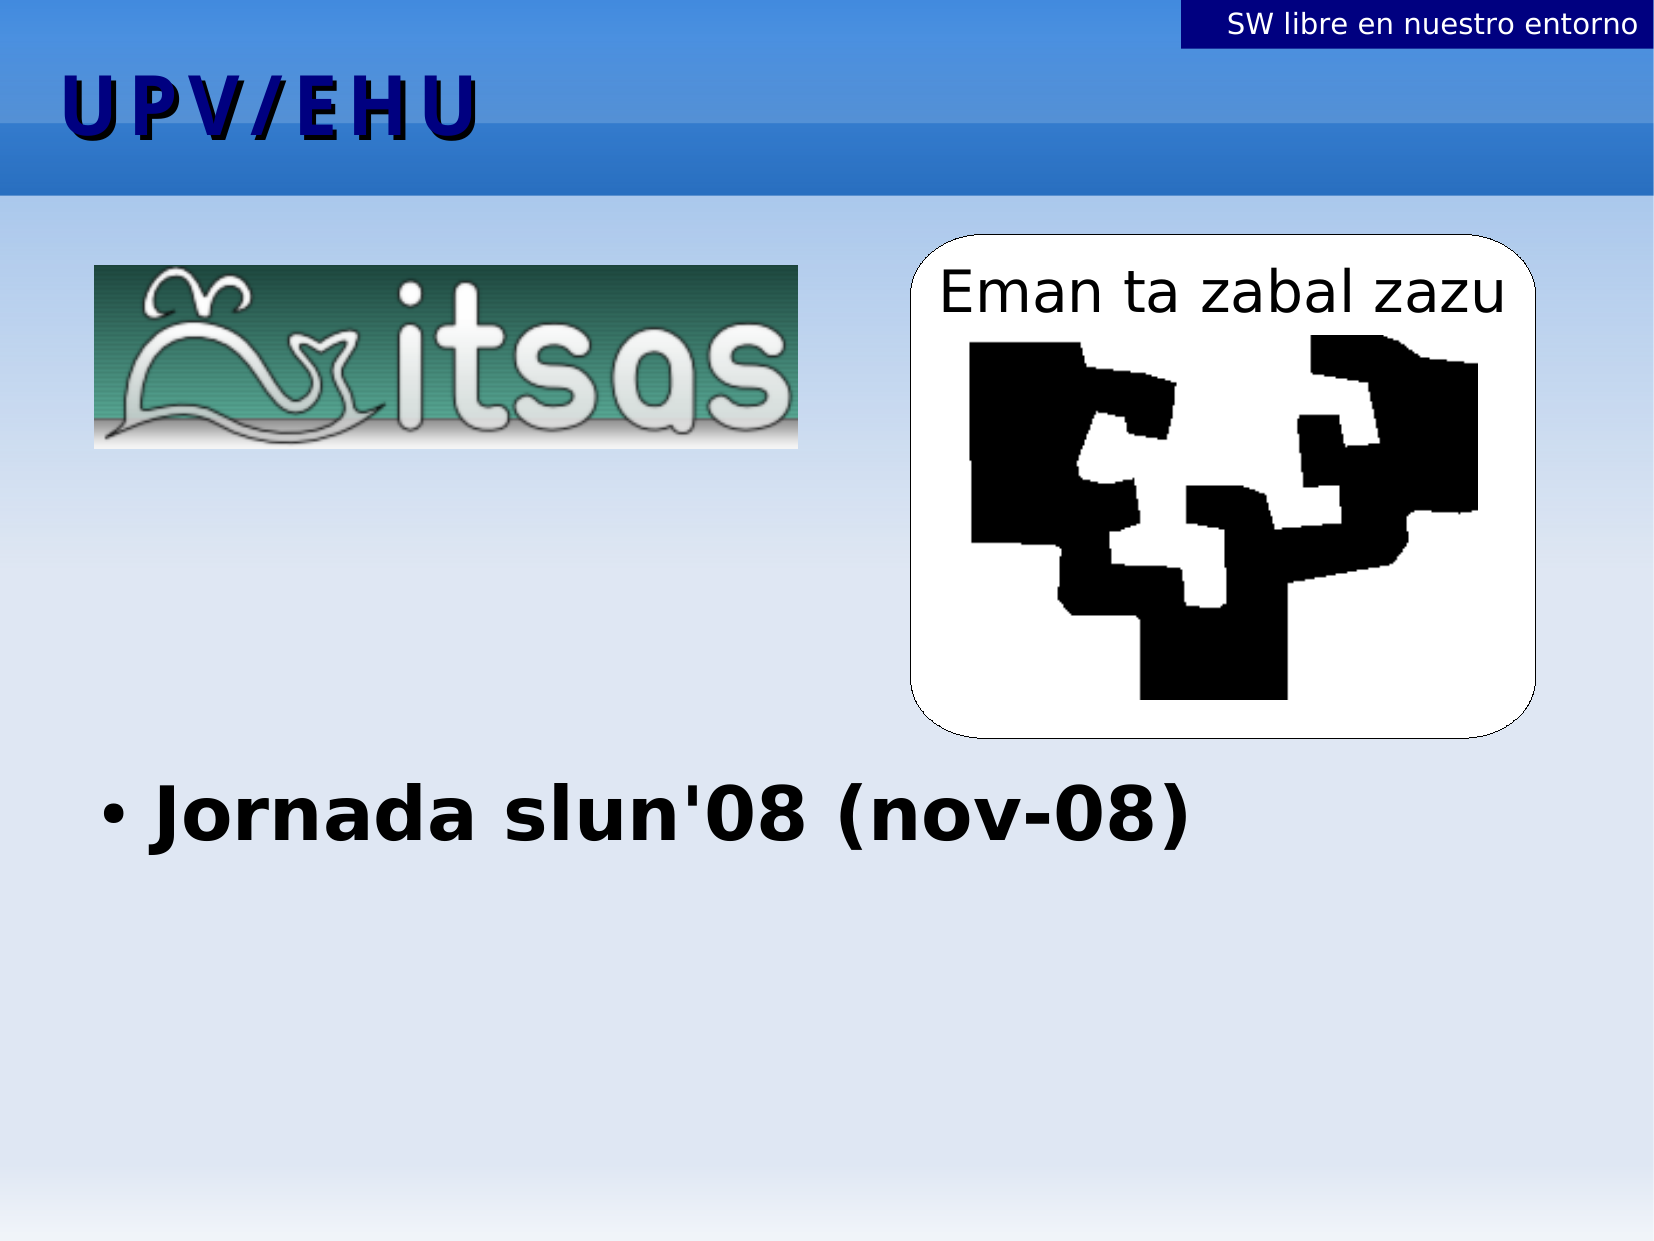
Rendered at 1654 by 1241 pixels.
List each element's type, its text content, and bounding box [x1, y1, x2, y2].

title UPV/EHU [59, 29, 1654, 178]
list Jornada slun'08 (nov-08) [82, 236, 1565, 1094]
picture [0, 0, 1654, 1241]
text_box SW libre en nuestro entorno [1181, 0, 1654, 48]
